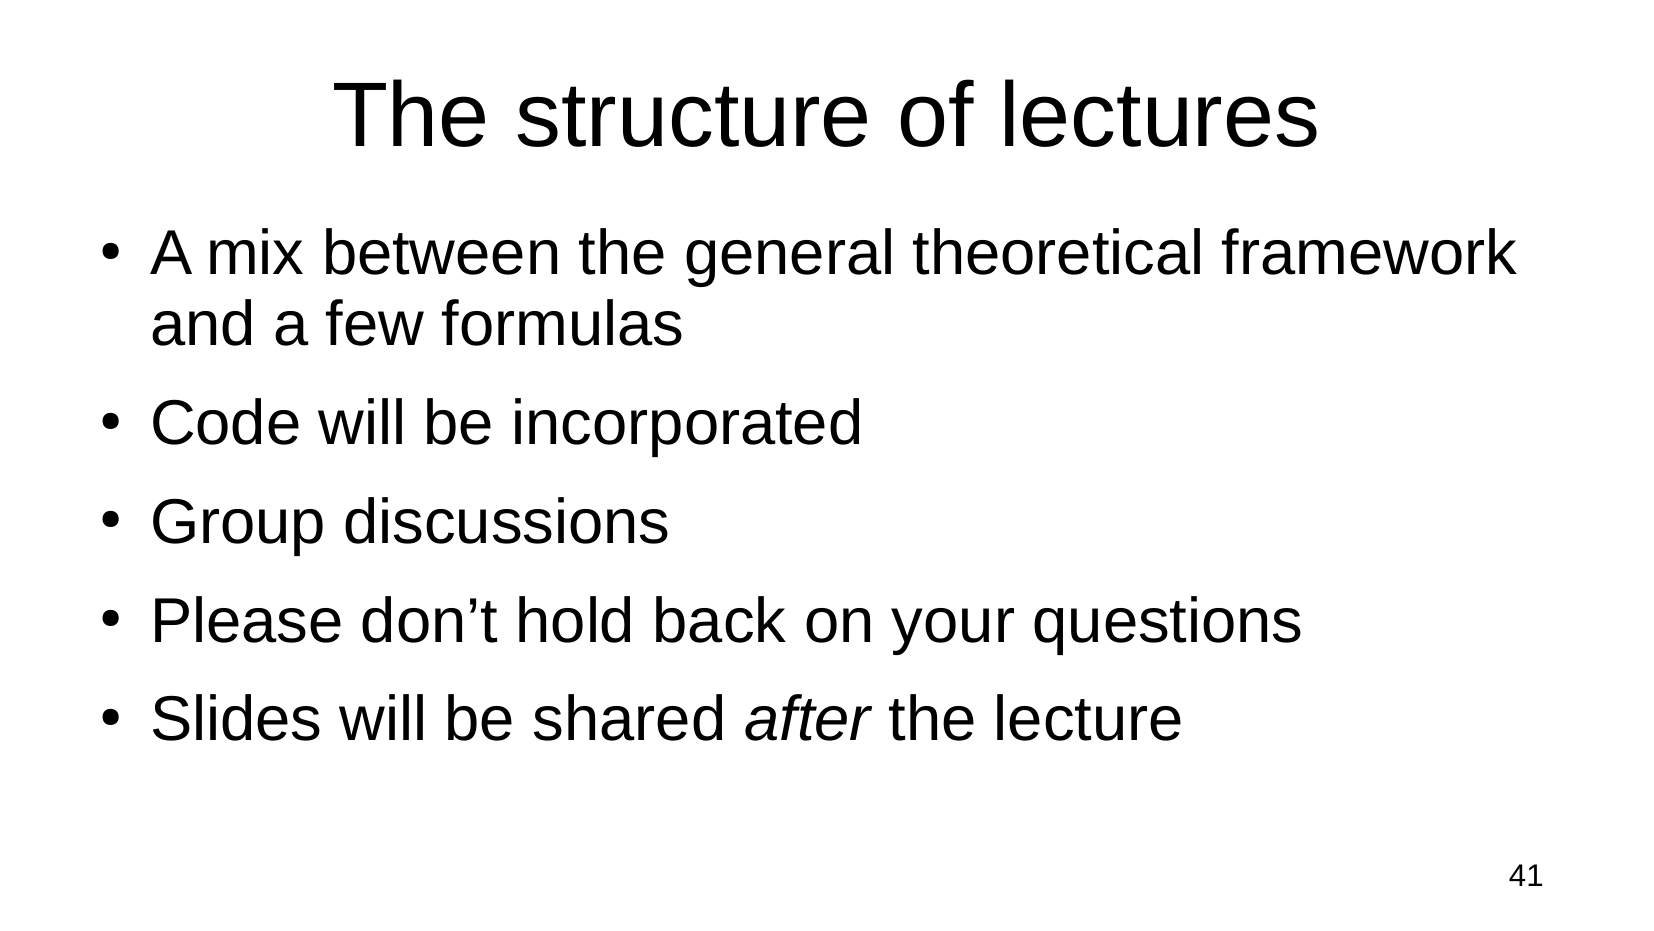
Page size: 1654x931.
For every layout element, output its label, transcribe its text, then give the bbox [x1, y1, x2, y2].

text_box <nummer> [1494, 850, 1654, 921]
title The structure of lectures [82, 37, 1571, 193]
list A mix between the general theoretical framework and a few formulas Code will be incorporated Group discussions Please don’t hold back on your questions Slides will be shared after the lecture [82, 217, 1571, 758]
